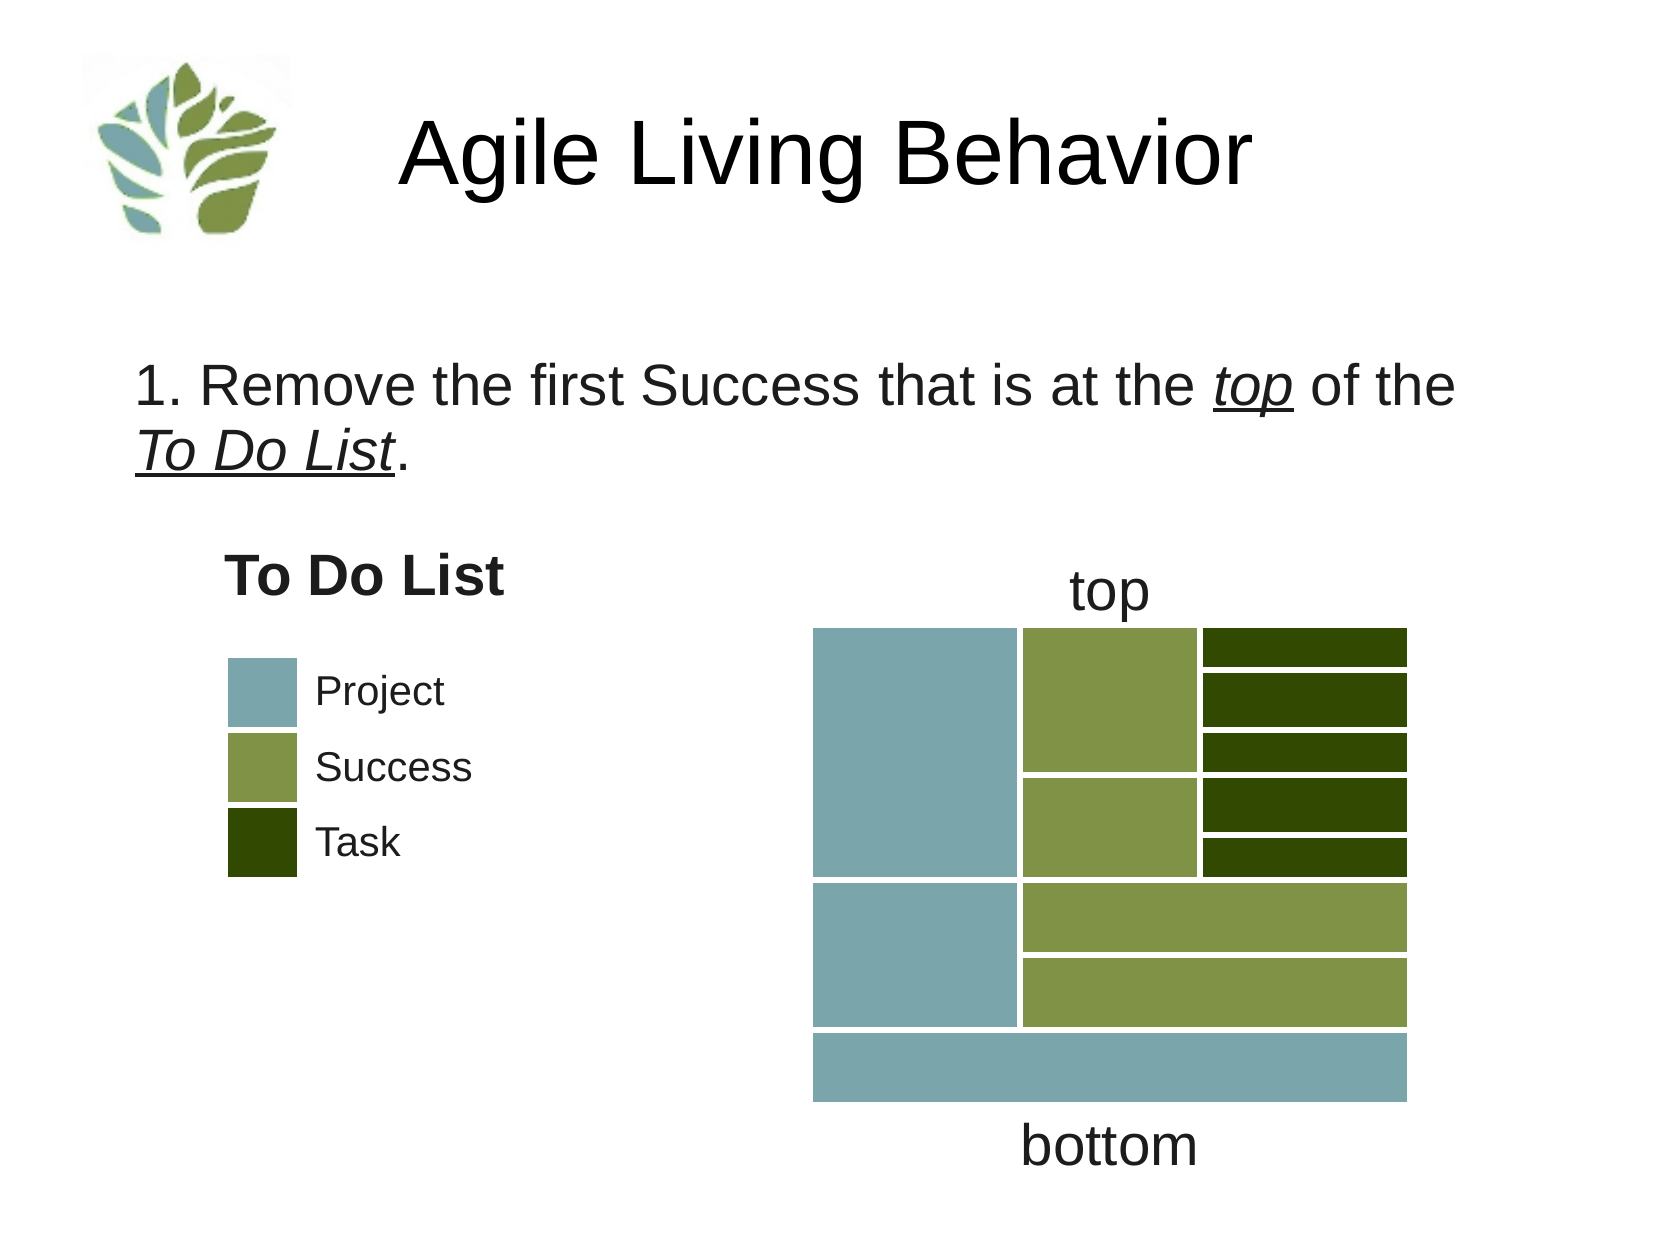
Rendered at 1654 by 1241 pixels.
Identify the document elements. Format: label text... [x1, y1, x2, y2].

text_box bottom [825, 1106, 1396, 1186]
text_box Project [300, 659, 586, 722]
text_box [225, 655, 301, 881]
text_box Task [300, 811, 586, 873]
picture [82, 49, 291, 258]
title Agile Living Behavior [291, 49, 1571, 257]
text_box [810, 625, 1411, 1106]
text_box 1. Remove the first Success that is at the top of the To Do List. [120, 345, 1531, 490]
text_box Success [300, 736, 586, 798]
text_box To Do List [210, 535, 571, 617]
text_box top [825, 550, 1396, 625]
